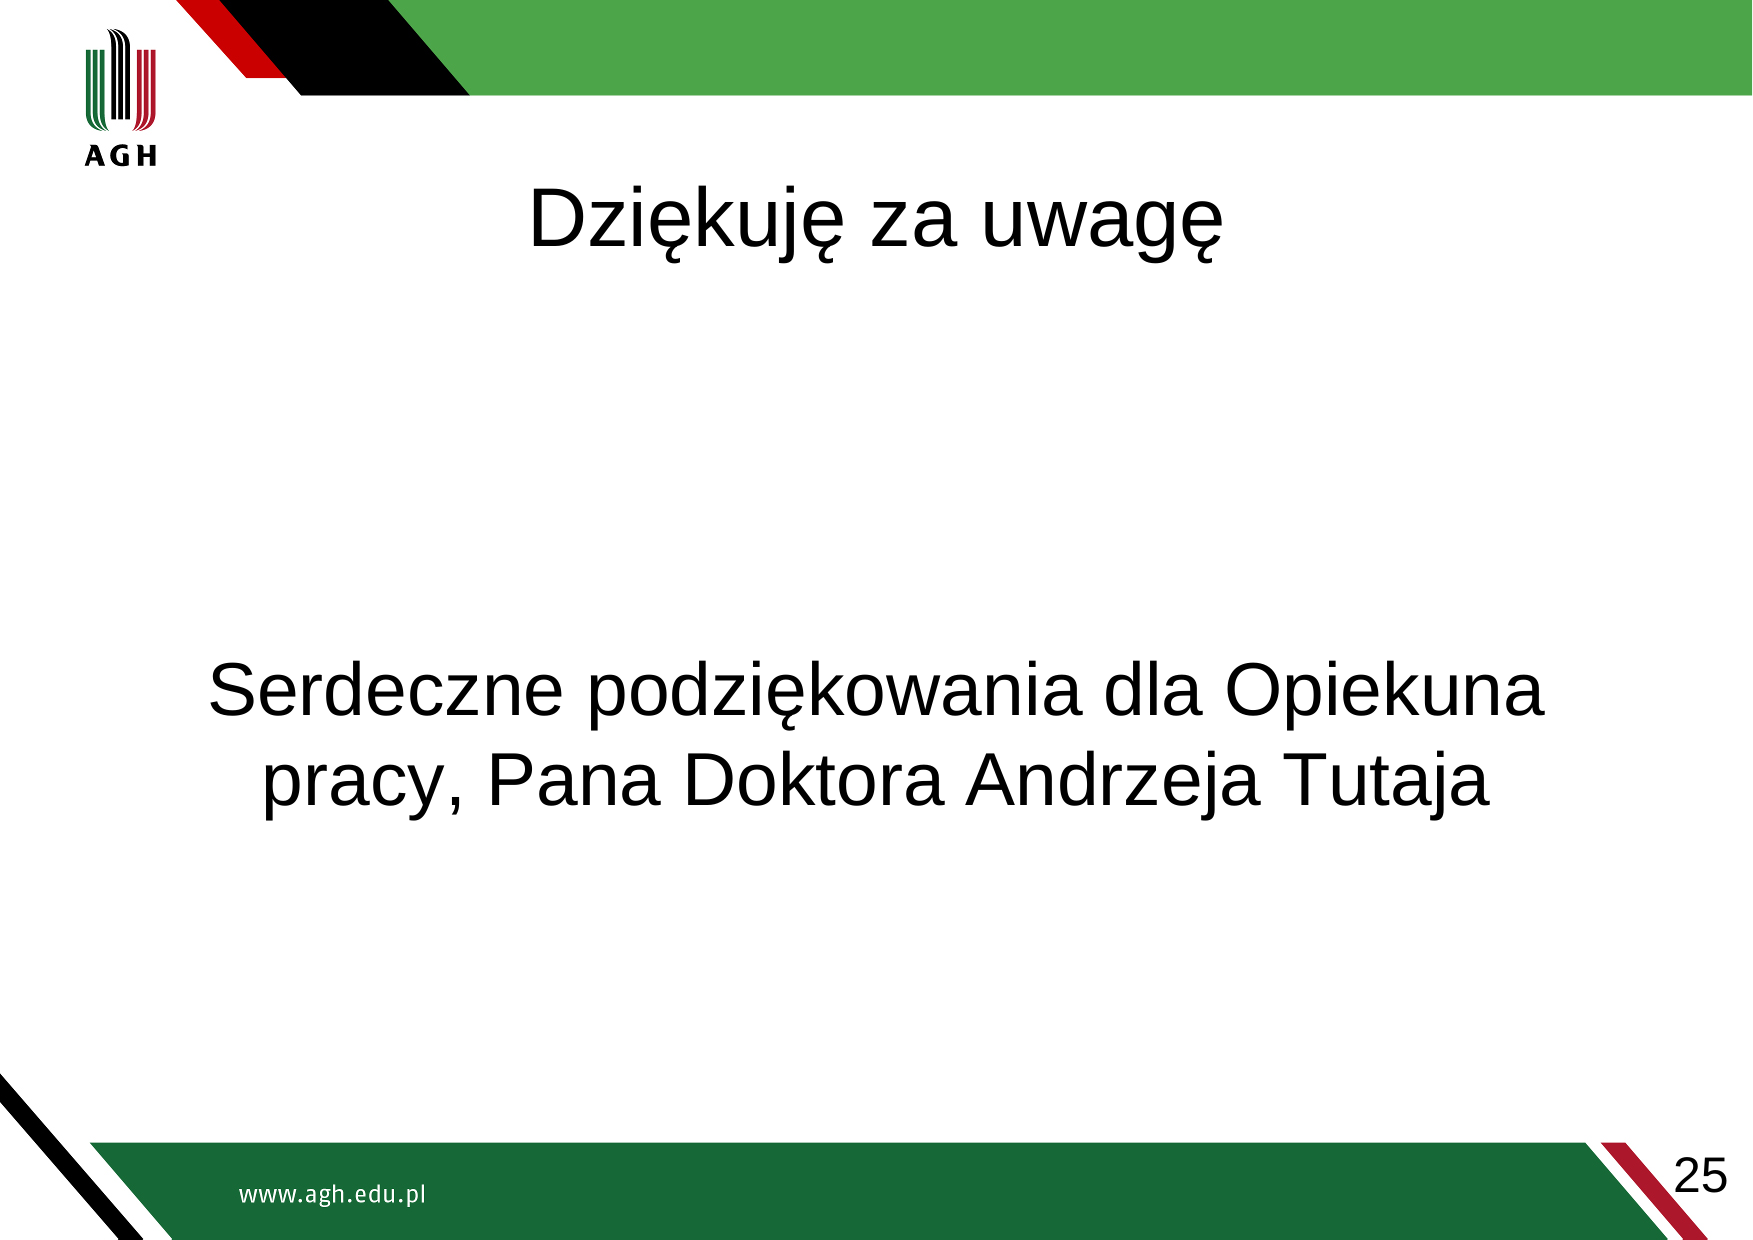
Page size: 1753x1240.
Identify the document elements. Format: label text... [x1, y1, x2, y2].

title Dziękuję za uwagę [131, 110, 1622, 317]
subtitle Serdeczne podziękowania dla Opiekuna pracy, Pana Doktora Andrzeja Tutaja [131, 358, 1622, 1103]
picture [0, 0, 1753, 1240]
